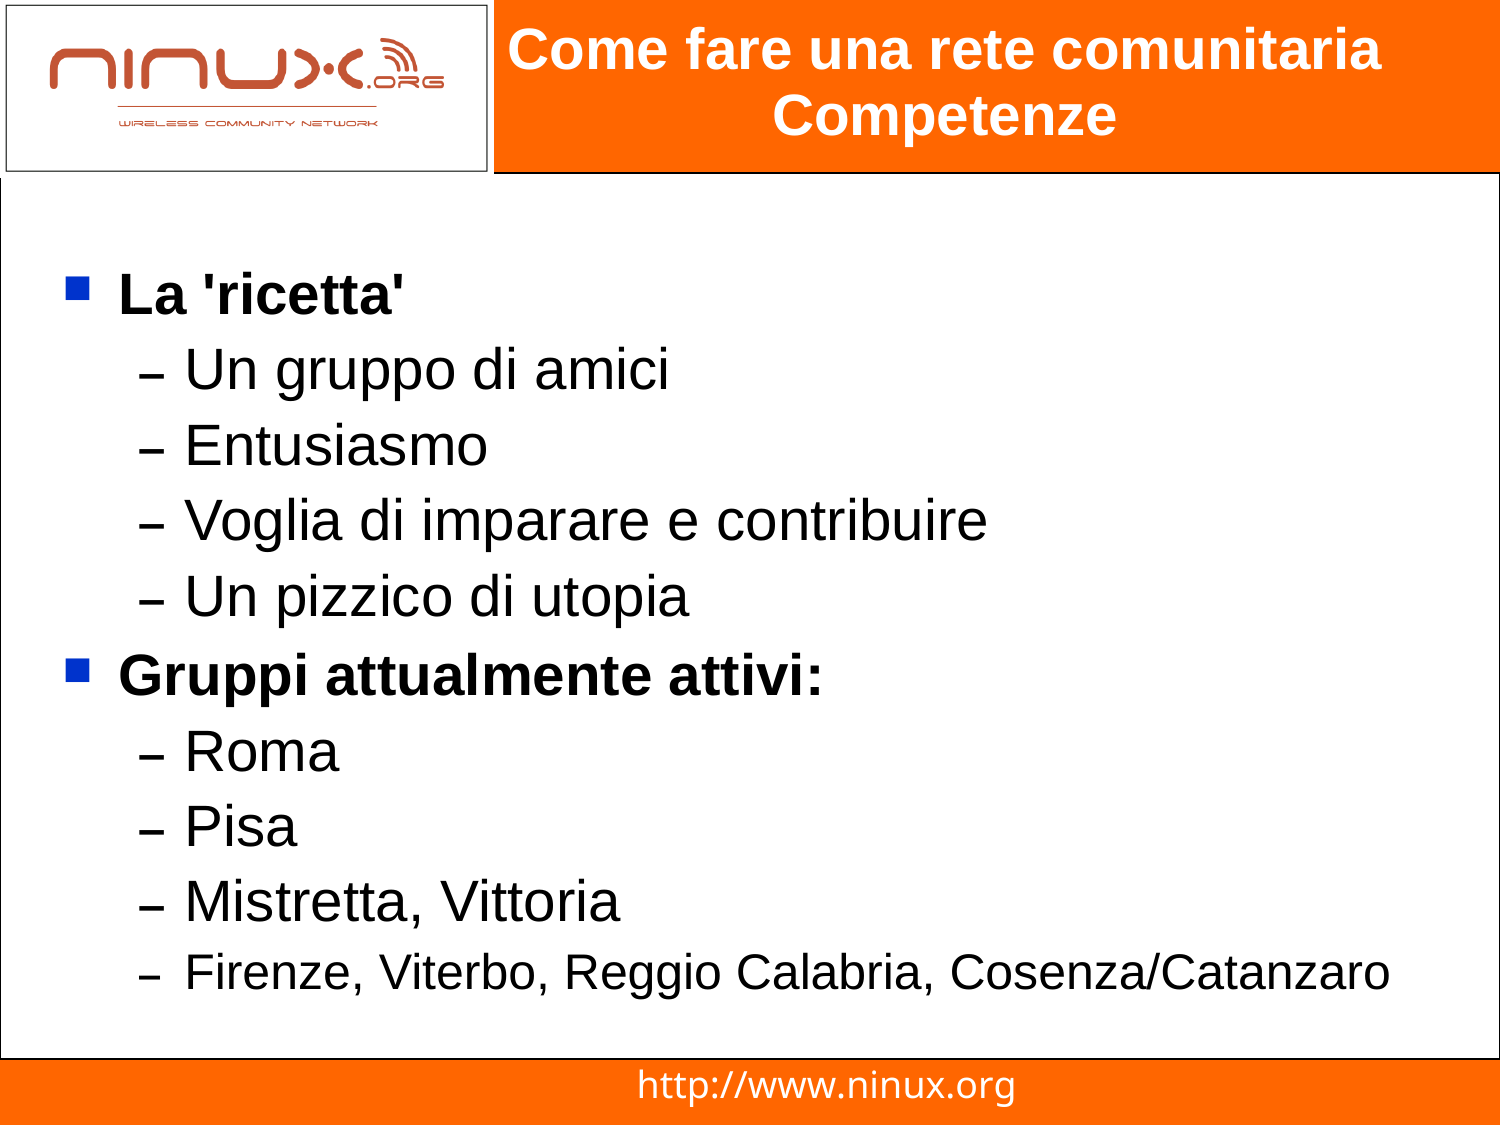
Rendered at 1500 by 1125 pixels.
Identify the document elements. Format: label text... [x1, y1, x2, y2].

text_box http://www.ninux.org [621, 1053, 1159, 1125]
list La 'ricetta' Un gruppo di amici Entusiasmo Voglia di imparare e contribuire Un pizzico di utopia Gruppi attualmente attivi: Roma Pisa Mistretta, Vittoria Firenze, Viterbo, Reggio Calabria, Cosenza/Catanzaro [47, 197, 1469, 1009]
picture [0, 0, 494, 178]
title Come fare una rete comunitaria Competenze [421, 0, 1470, 165]
